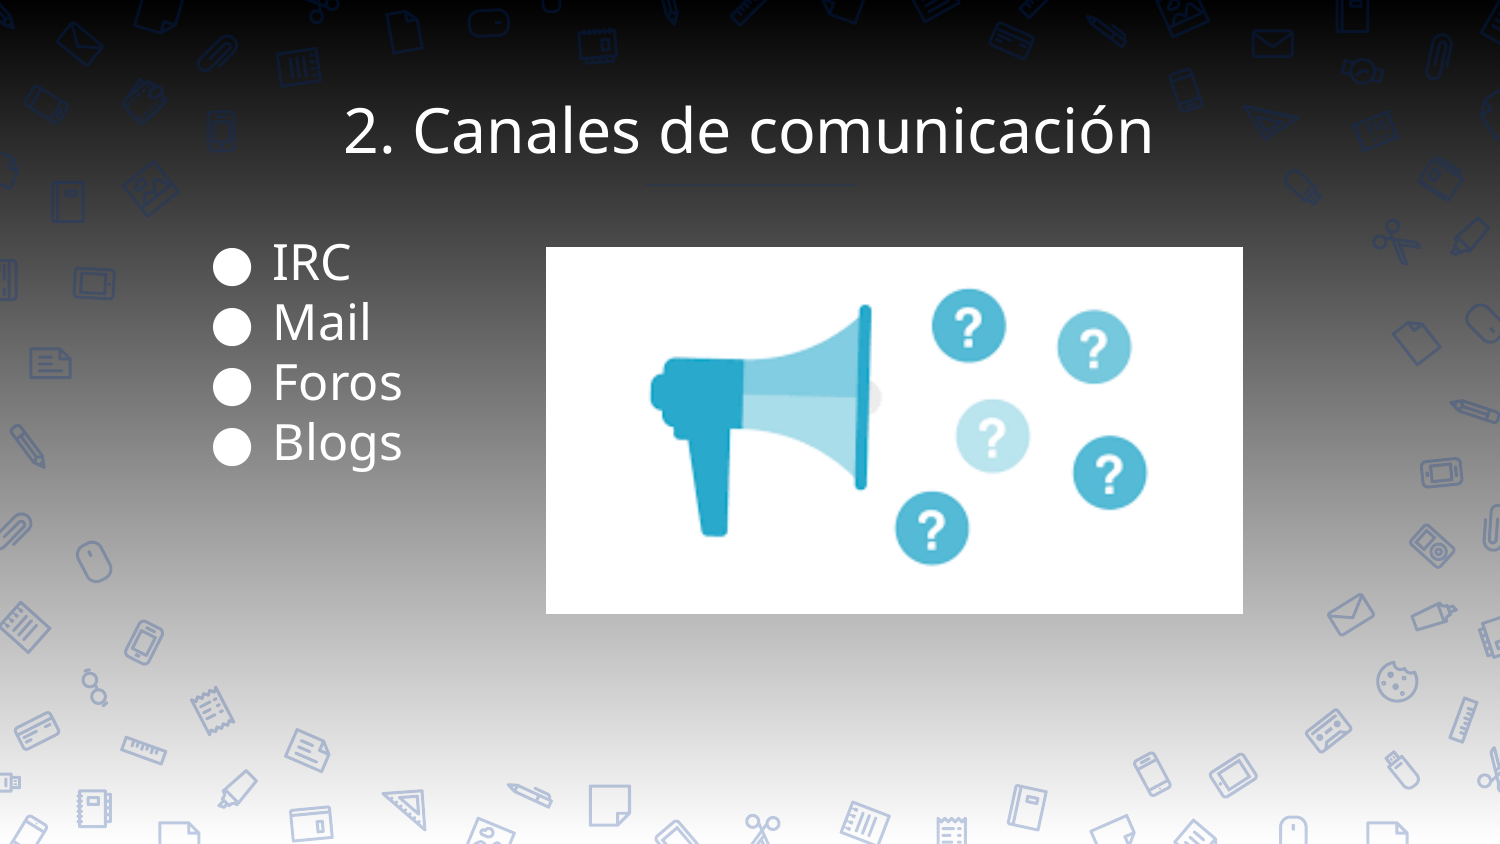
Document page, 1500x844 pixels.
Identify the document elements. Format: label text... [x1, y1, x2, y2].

picture [546, 247, 1243, 614]
title 2. Canales de comunicación [182, 58, 1318, 182]
list IRC Mail Foros Blogs [182, 215, 1318, 758]
